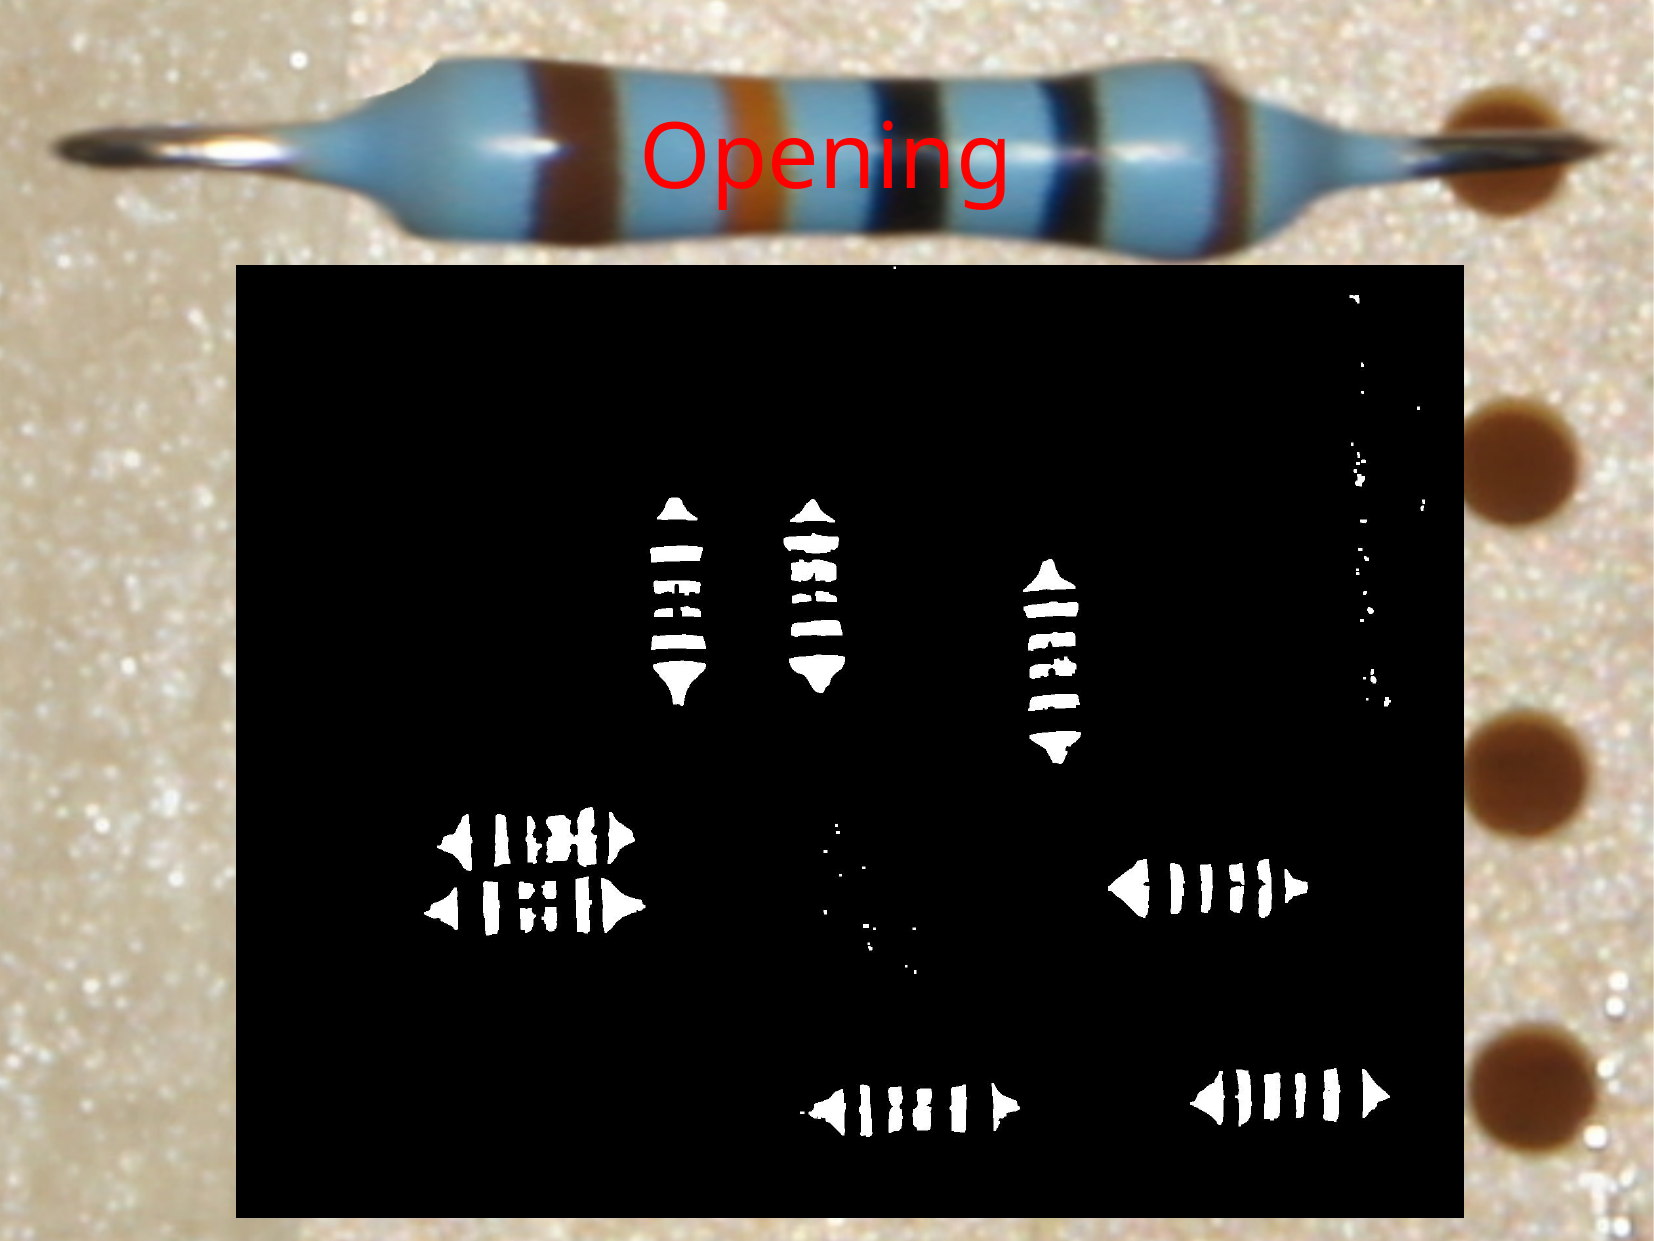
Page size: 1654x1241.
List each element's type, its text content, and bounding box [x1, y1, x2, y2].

title Opening [82, 49, 1571, 257]
picture [0, 0, 1654, 1241]
